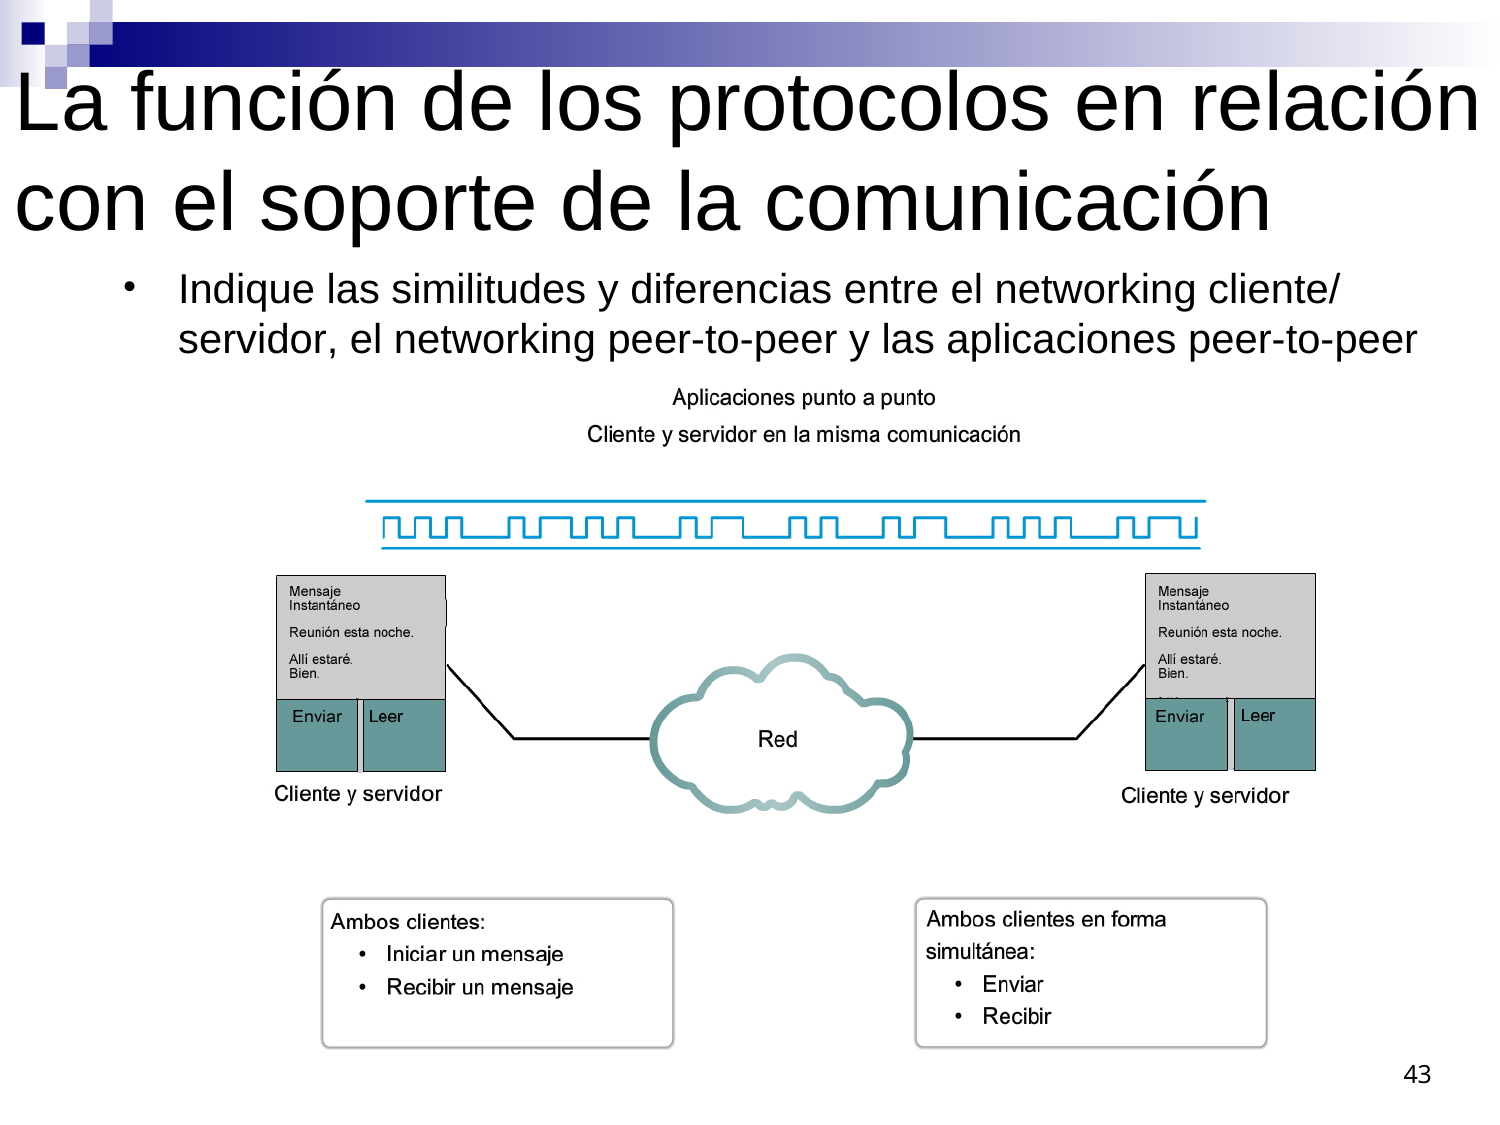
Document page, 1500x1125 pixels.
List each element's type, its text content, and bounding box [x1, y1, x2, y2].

text_box Indique las similitudes y diferencias entre el networking cliente/ servidor, el networking peer-to-peer y las aplicaciones peer-to-peer [107, 253, 1446, 1087]
text_box <número> [1074, 1025, 1447, 1101]
picture [252, 379, 1334, 1063]
text_box La función de los protocolos en relación con el soporte de la comunicación [0, 39, 1500, 255]
